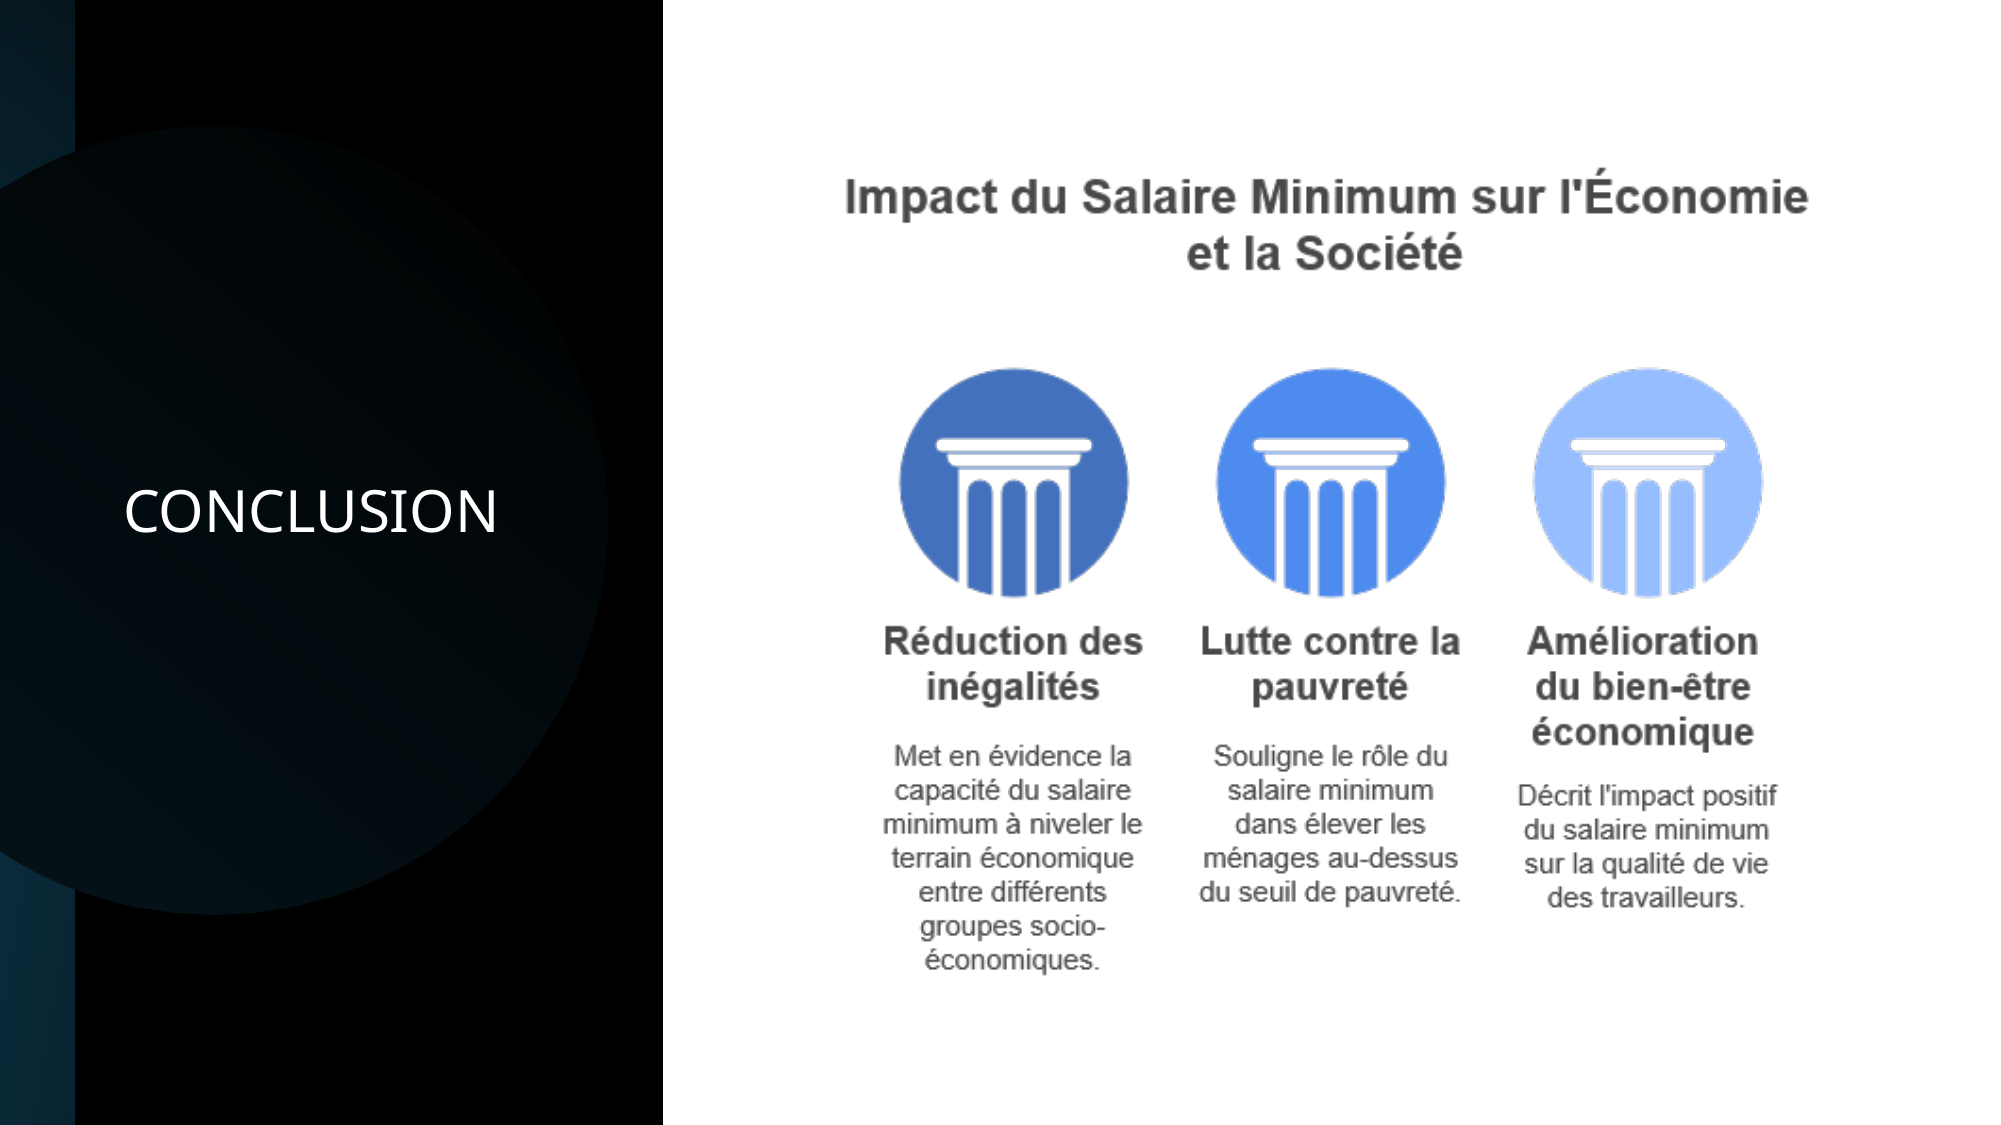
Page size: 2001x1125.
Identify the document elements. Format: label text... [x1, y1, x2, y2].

title CONCLUSION [108, 453, 581, 958]
text_box [0, 0, 2000, 1125]
picture [788, 76, 1875, 1049]
